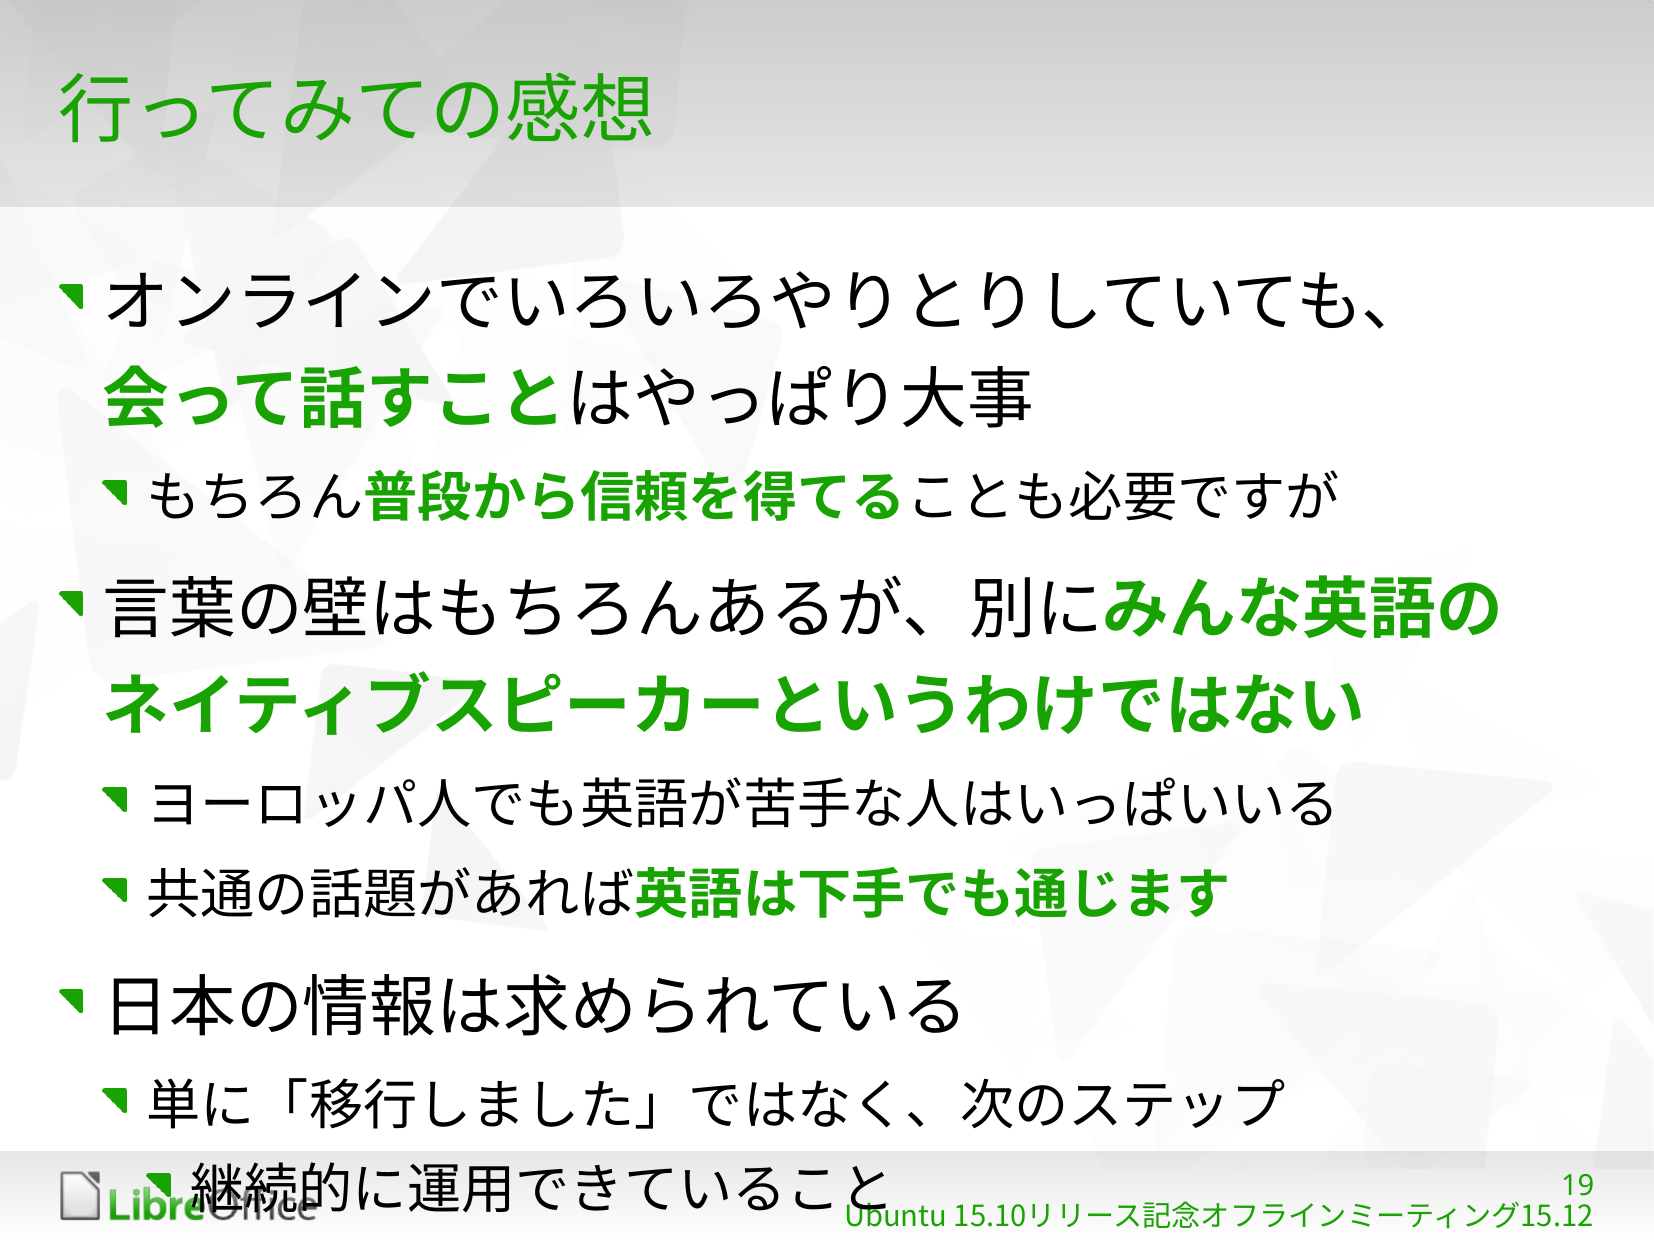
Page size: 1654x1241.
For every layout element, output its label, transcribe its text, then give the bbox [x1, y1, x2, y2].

picture [915, 548, 1654, 1169]
picture [1023, 1107, 1035, 1117]
picture [102, 1107, 127, 1113]
picture [306, 1175, 318, 1186]
picture [306, 1190, 318, 1203]
title 行ってみての感想 [59, 29, 1595, 178]
picture [41, 1152, 337, 1240]
picture [0, 0, 783, 931]
list オンラインでいろいろやりとりしていても、 会って話すことはやっぱり大事 もちろん普段から信頼を得てることも必要ですが 言葉の壁はもちろんあるが、別にみんな英語の ネイティブスピーカーというわけではない ヨーロッパ人でも英語が苦手な人はいっぱいいる 共通の話題があれば英語は下手でも通じます 日本の情報は求められている 単に「移行しました」ではなく、次のステップ 継続的に運用できていること バージョンアップに追随できていること 来年一緒にチェコまで行く人大募集！ [59, 248, 1595, 1107]
